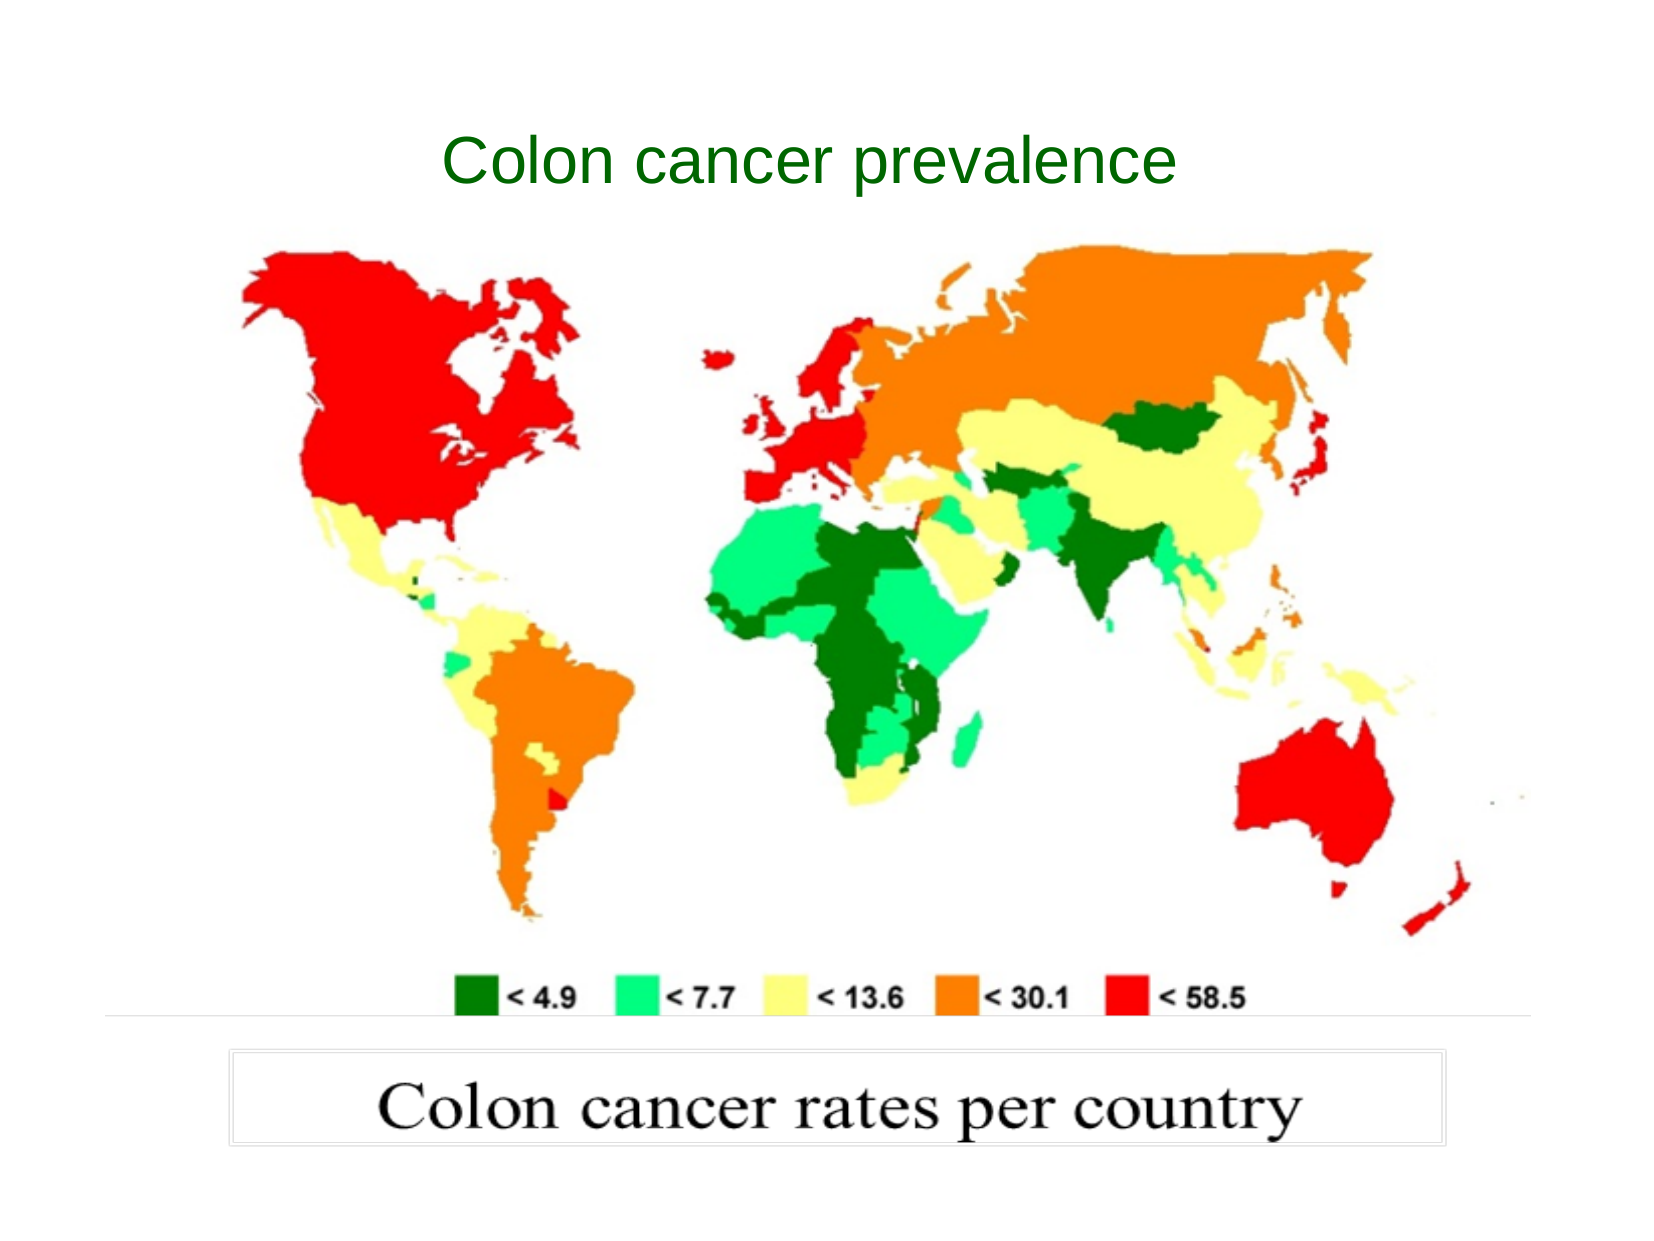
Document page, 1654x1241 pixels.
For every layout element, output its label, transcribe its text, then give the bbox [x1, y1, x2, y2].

picture [105, 212, 1531, 1185]
title Colon cancer prevalence [66, 110, 1555, 212]
